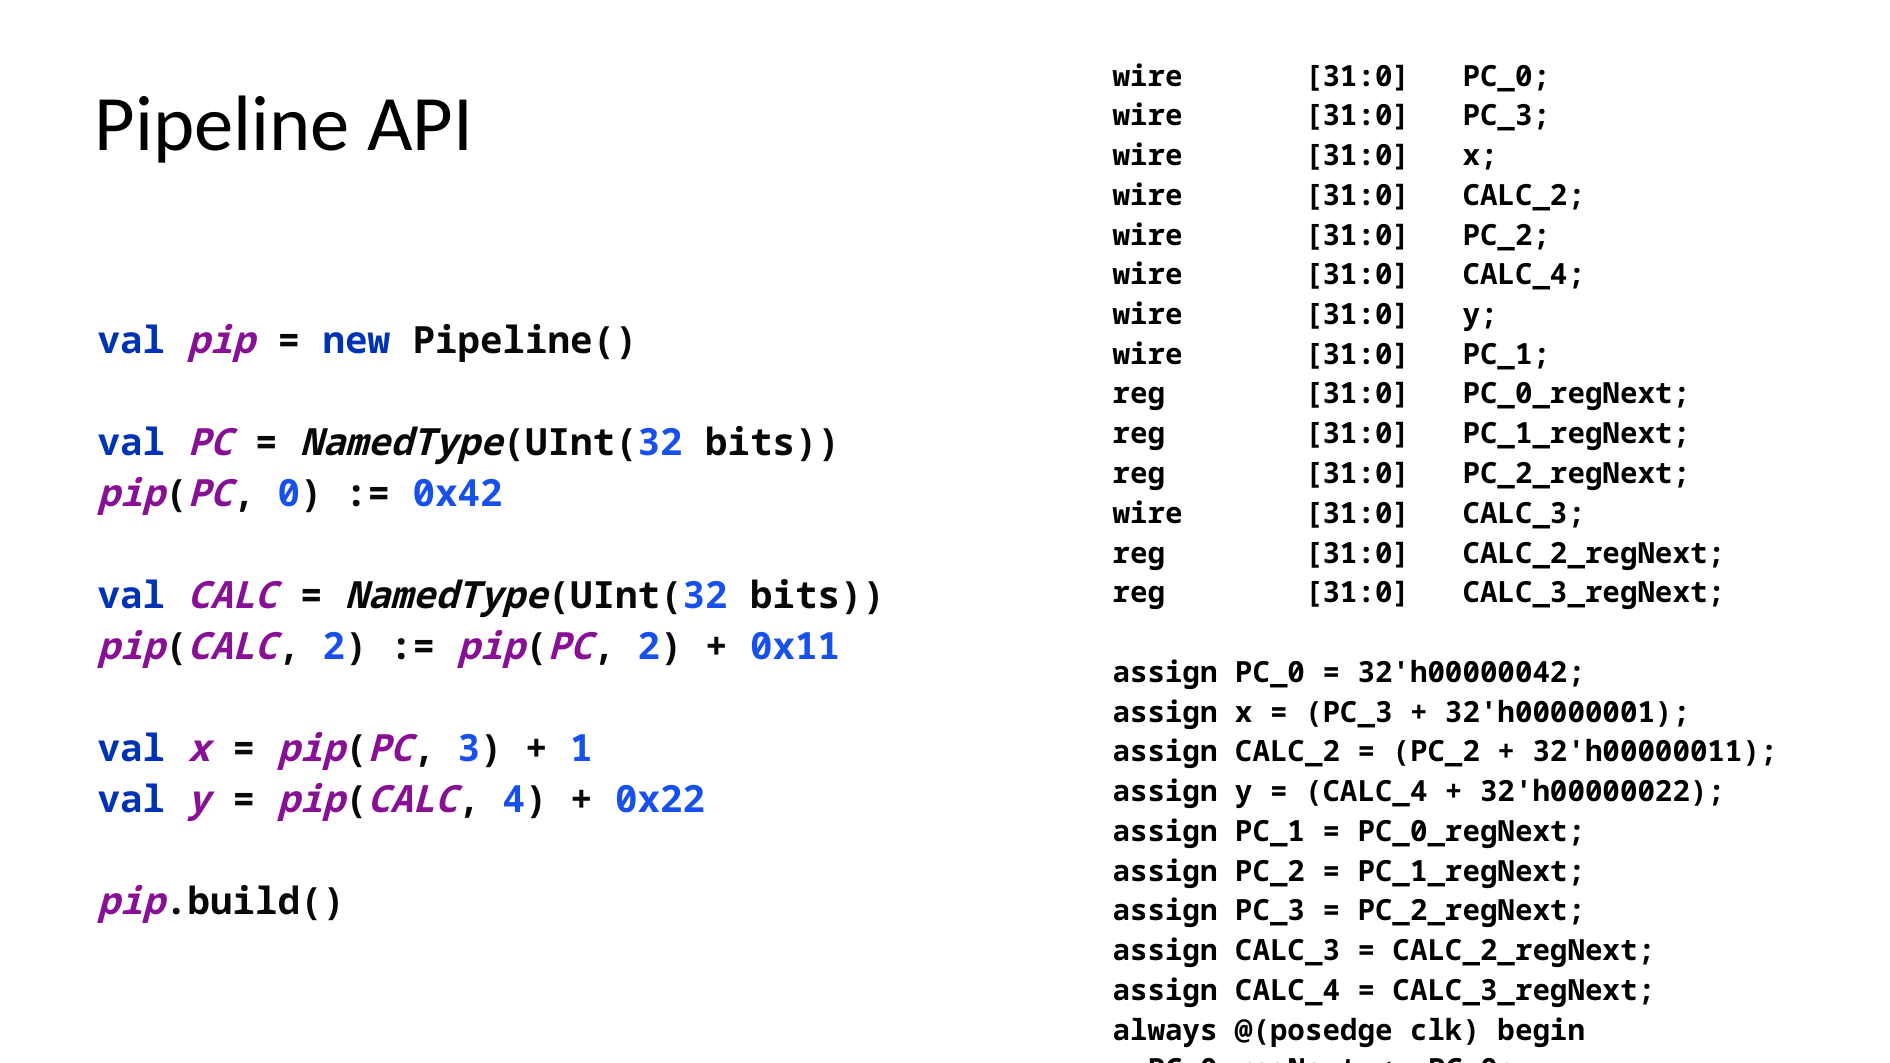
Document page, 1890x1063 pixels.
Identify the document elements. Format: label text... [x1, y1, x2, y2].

text_box val pip = new Pipeline() val PC = NamedType(UInt(32 bits)) pip(PC, 0) := 0x42 val CALC = NamedType(UInt(32 bits)) pip(CALC, 2) := pip(PC, 2) + 0x11 val x = pip(PC, 3) + 1 val y = pip(CALC, 4) + 0x22 pip.build() [82, 305, 969, 815]
title Pipeline API [94, 42, 1796, 220]
text_box wire [31:0] PC_0; wire [31:0] PC_3; wire [31:0] x; wire [31:0] CALC_2; wire [31:0] PC_2; wire [31:0] CALC_4; wire [31:0] y; wire [31:0] PC_1; reg [31:0] PC_0_regNext; reg [31:0] PC_1_regNext; reg [31:0] PC_2_regNext; wire [31:0] CALC_3; reg [31:0] CALC_2_regNext; reg [31:0] CALC_3_regNext; assign PC_0 = 32'h00000042; assign x = (PC_3 + 32'h00000001); assign CALC_2 = (PC_2 + 32'h00000011); assign y = (CALC_4 + 32'h00000022); assign PC_1 = PC_0_regNext; assign PC_2 = PC_1_regNext; assign PC_3 = PC_2_regNext; assign CALC_3 = CALC_2_regNext; assign CALC_4 = CALC_3_regNext; always @(posedge clk) begin PC_0_regNext <= PC_0; PC_1_regNext <= PC_1; PC_2_regNext <= PC_2; CALC_2_regNext <= CALC_2; CALC_3_regNext <= CALC_3; end [1062, 47, 1890, 969]
